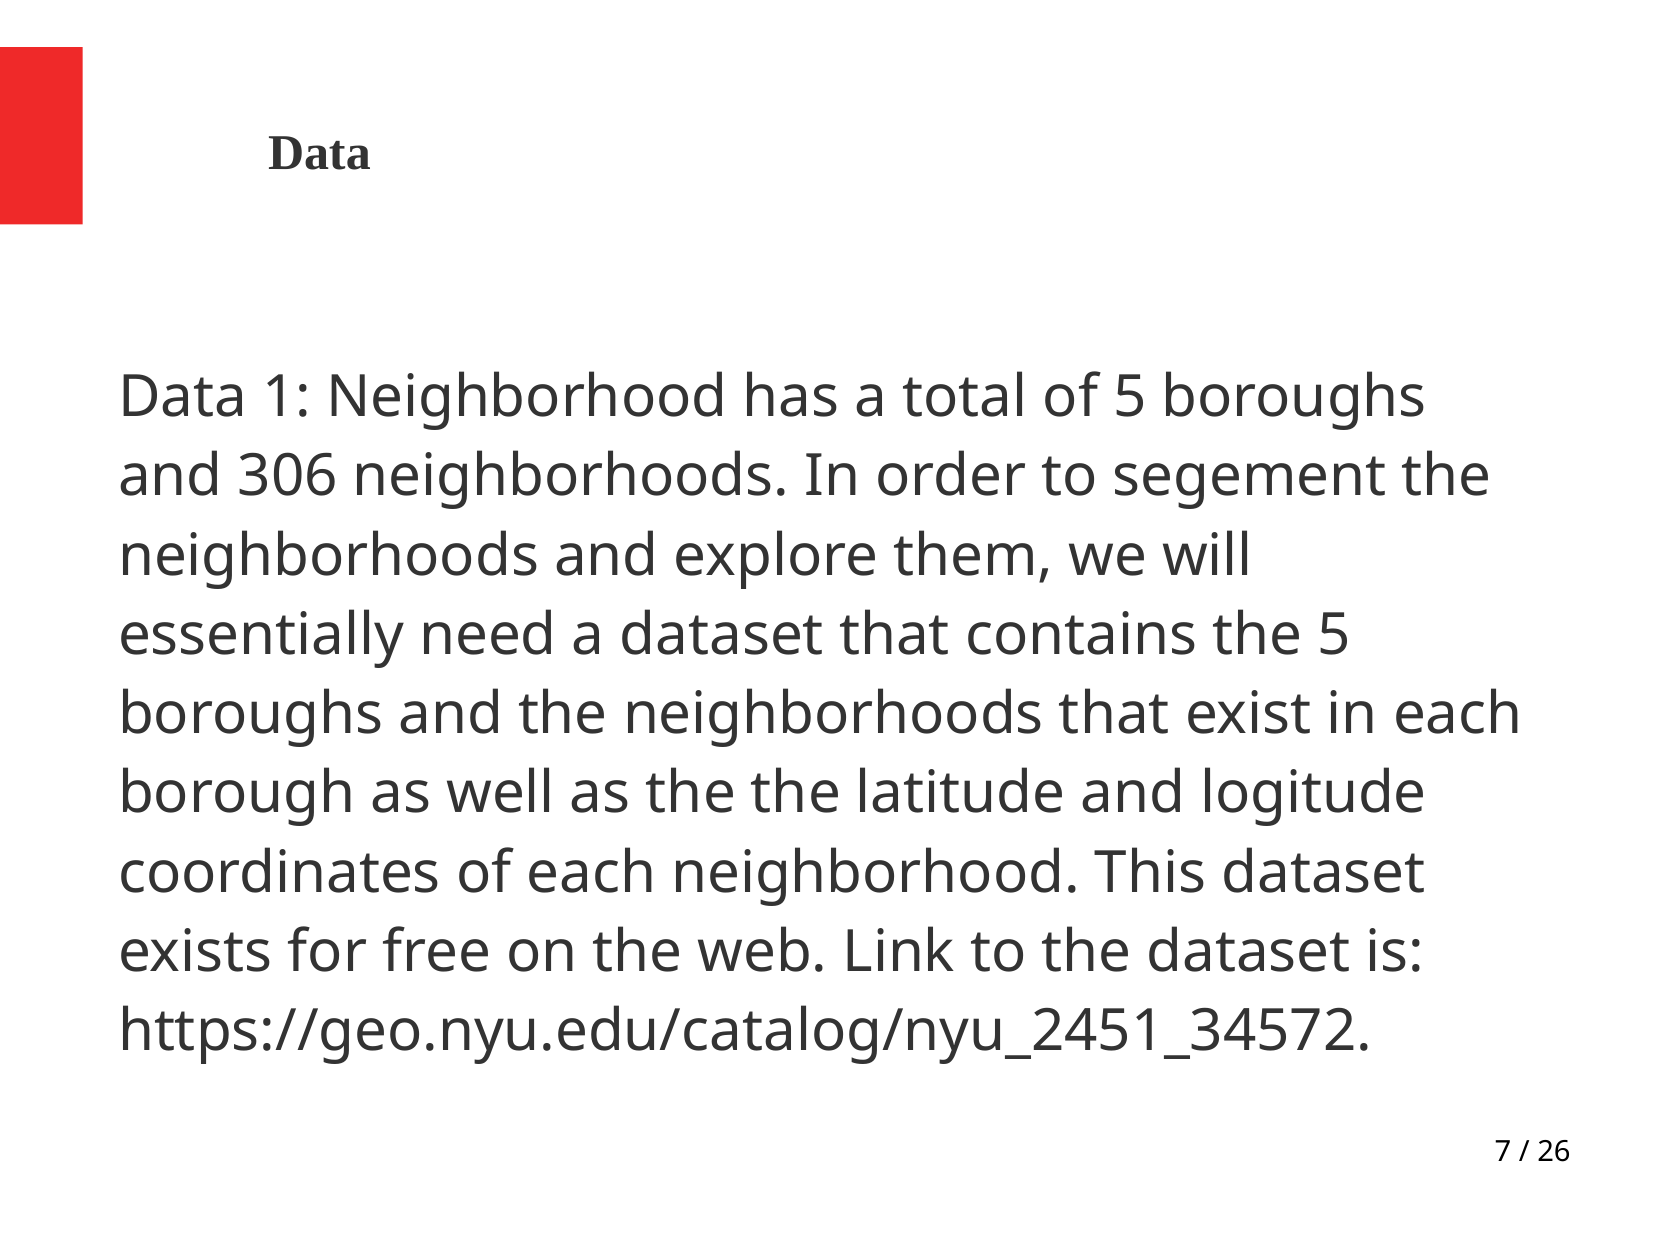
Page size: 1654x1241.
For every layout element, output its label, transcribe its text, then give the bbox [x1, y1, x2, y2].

title Data [118, 49, 1571, 257]
list Data 1: Neighborhood has a total of 5 boroughs and 306 neighborhoods. In order to segement the neighborhoods and explore them, we will essentially need a dataset that contains the 5 boroughs and the neighborhoods that exist in each borough as well as the the latitude and logitude coordinates of each neighborhood. This dataset exists for free on the web. Link to the dataset is: https://geo.nyu.edu/catalog/nyu_2451_34572. [118, 354, 1536, 1074]
